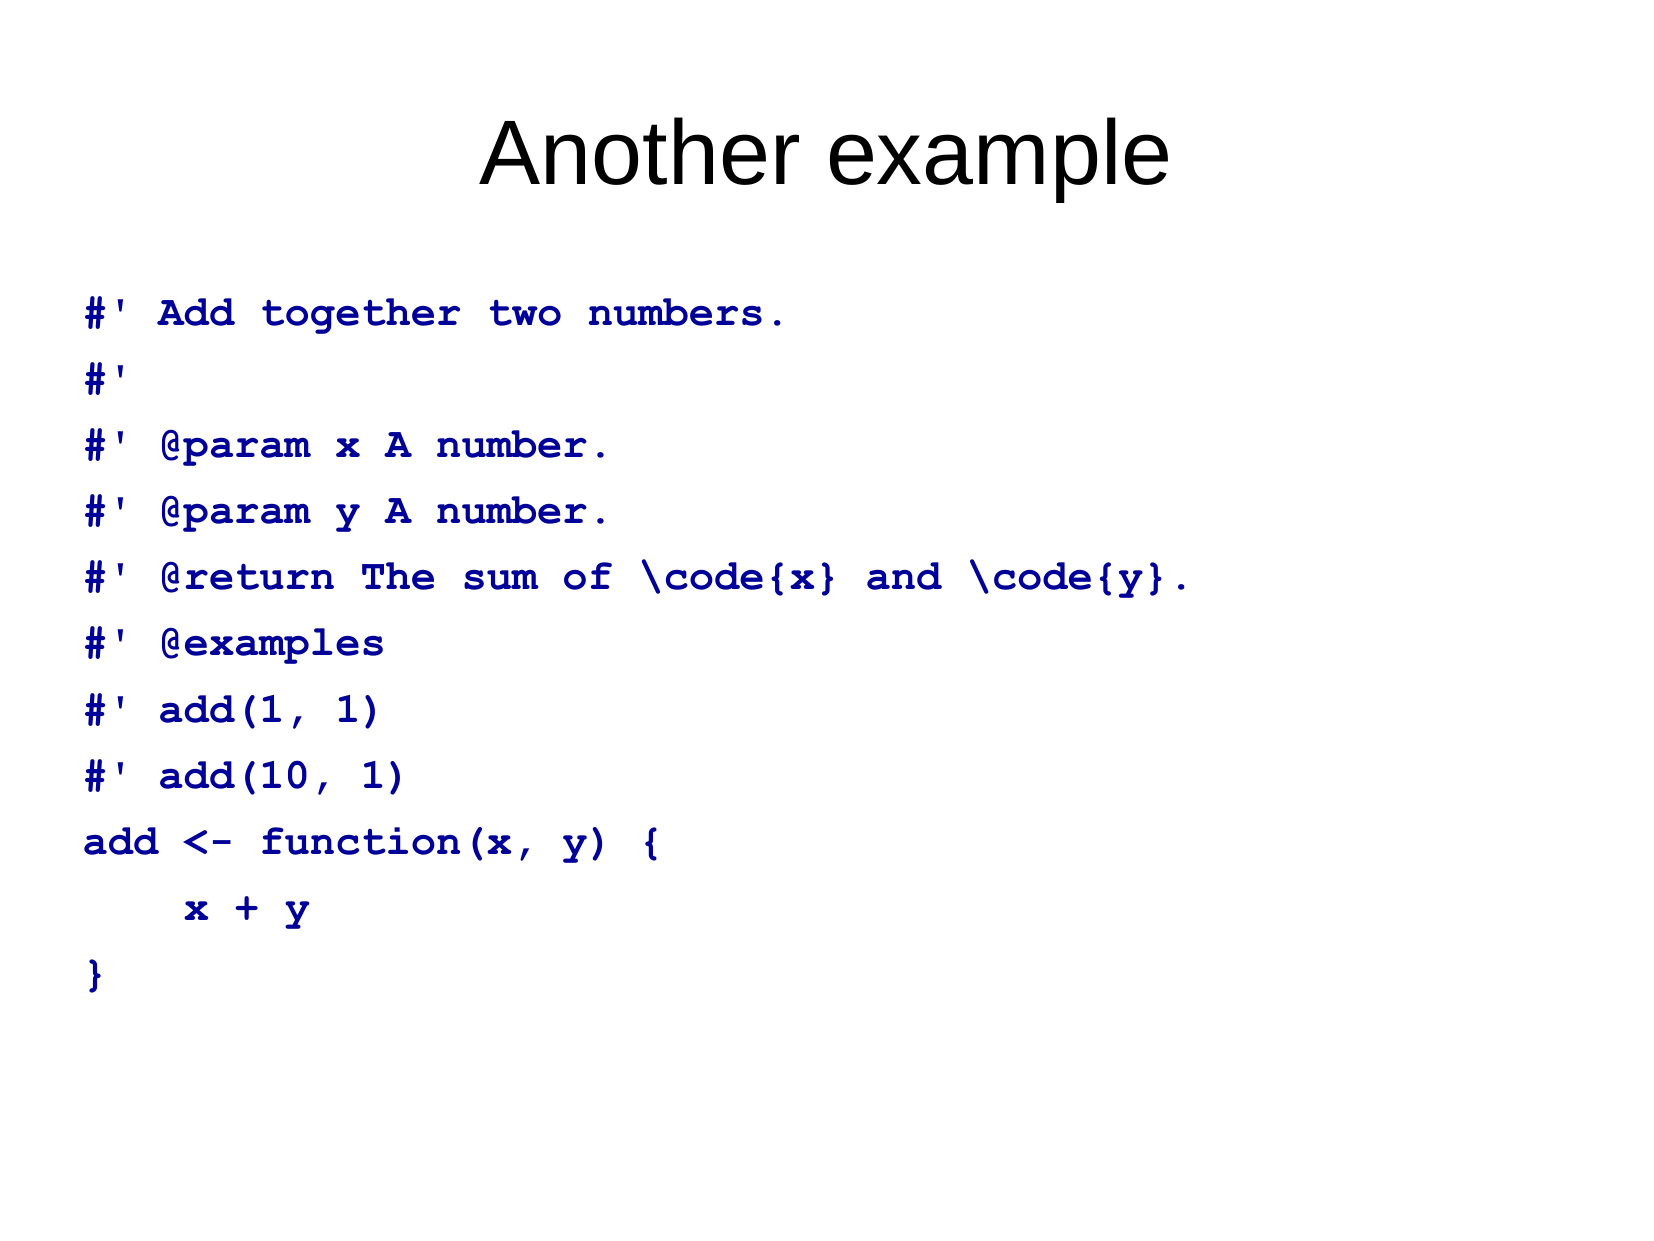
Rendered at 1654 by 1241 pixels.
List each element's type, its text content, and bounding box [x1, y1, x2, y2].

list #' Add together two numbers. #' #' @param x A number. #' @param y A number. #' @return The sum of \code{x} and \code{y}. #' @examples #' add(1, 1) #' add(10, 1) add <- function(x, y) { x + y } [82, 290, 1571, 1010]
title Another example [82, 49, 1571, 257]
